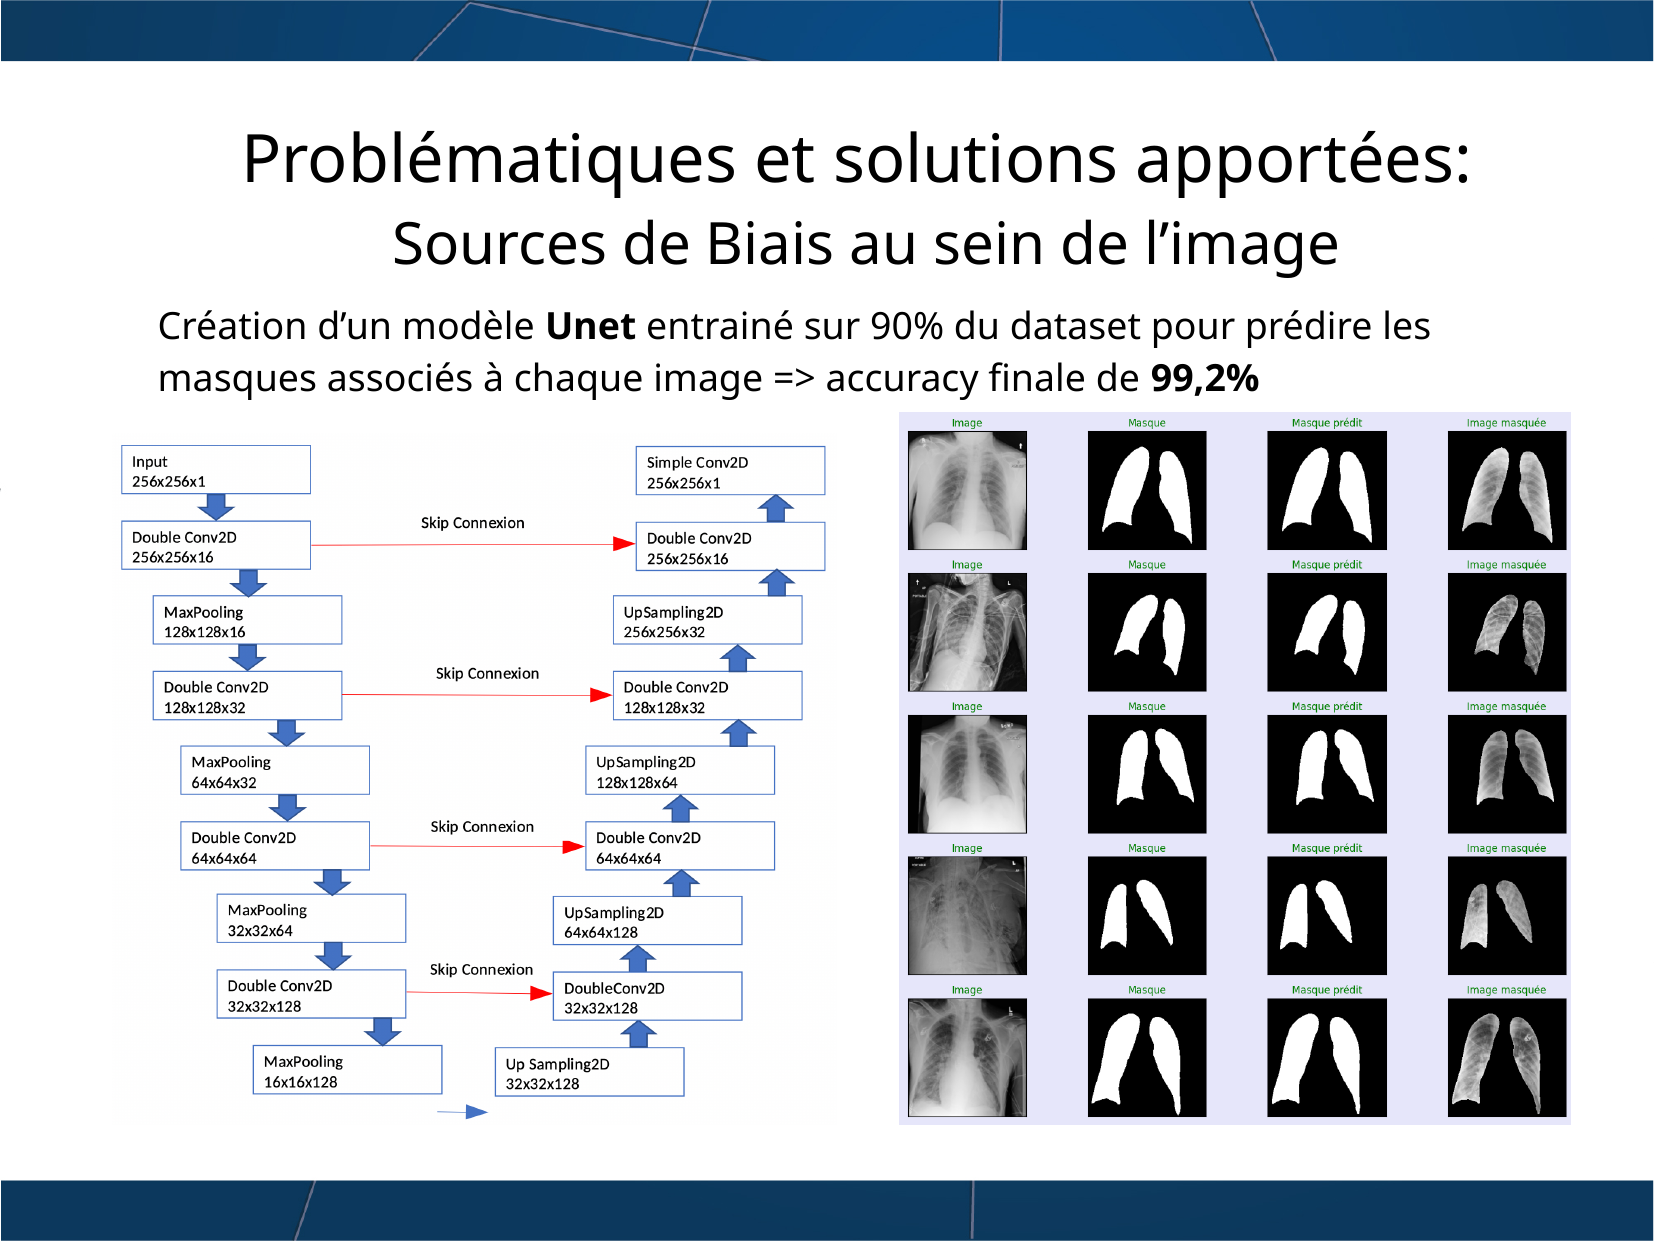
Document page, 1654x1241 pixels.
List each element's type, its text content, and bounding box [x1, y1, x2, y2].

list Création d’un modèle Unet entrainé sur 90% du dataset pour prédire les masques associés à chaque image => accuracy finale de 99,2% [86, 300, 1576, 453]
title Problématiques et solutions apportées: Sources de Biais au sein de l’image [86, 92, 1576, 300]
picture [0, 0, 1654, 1241]
